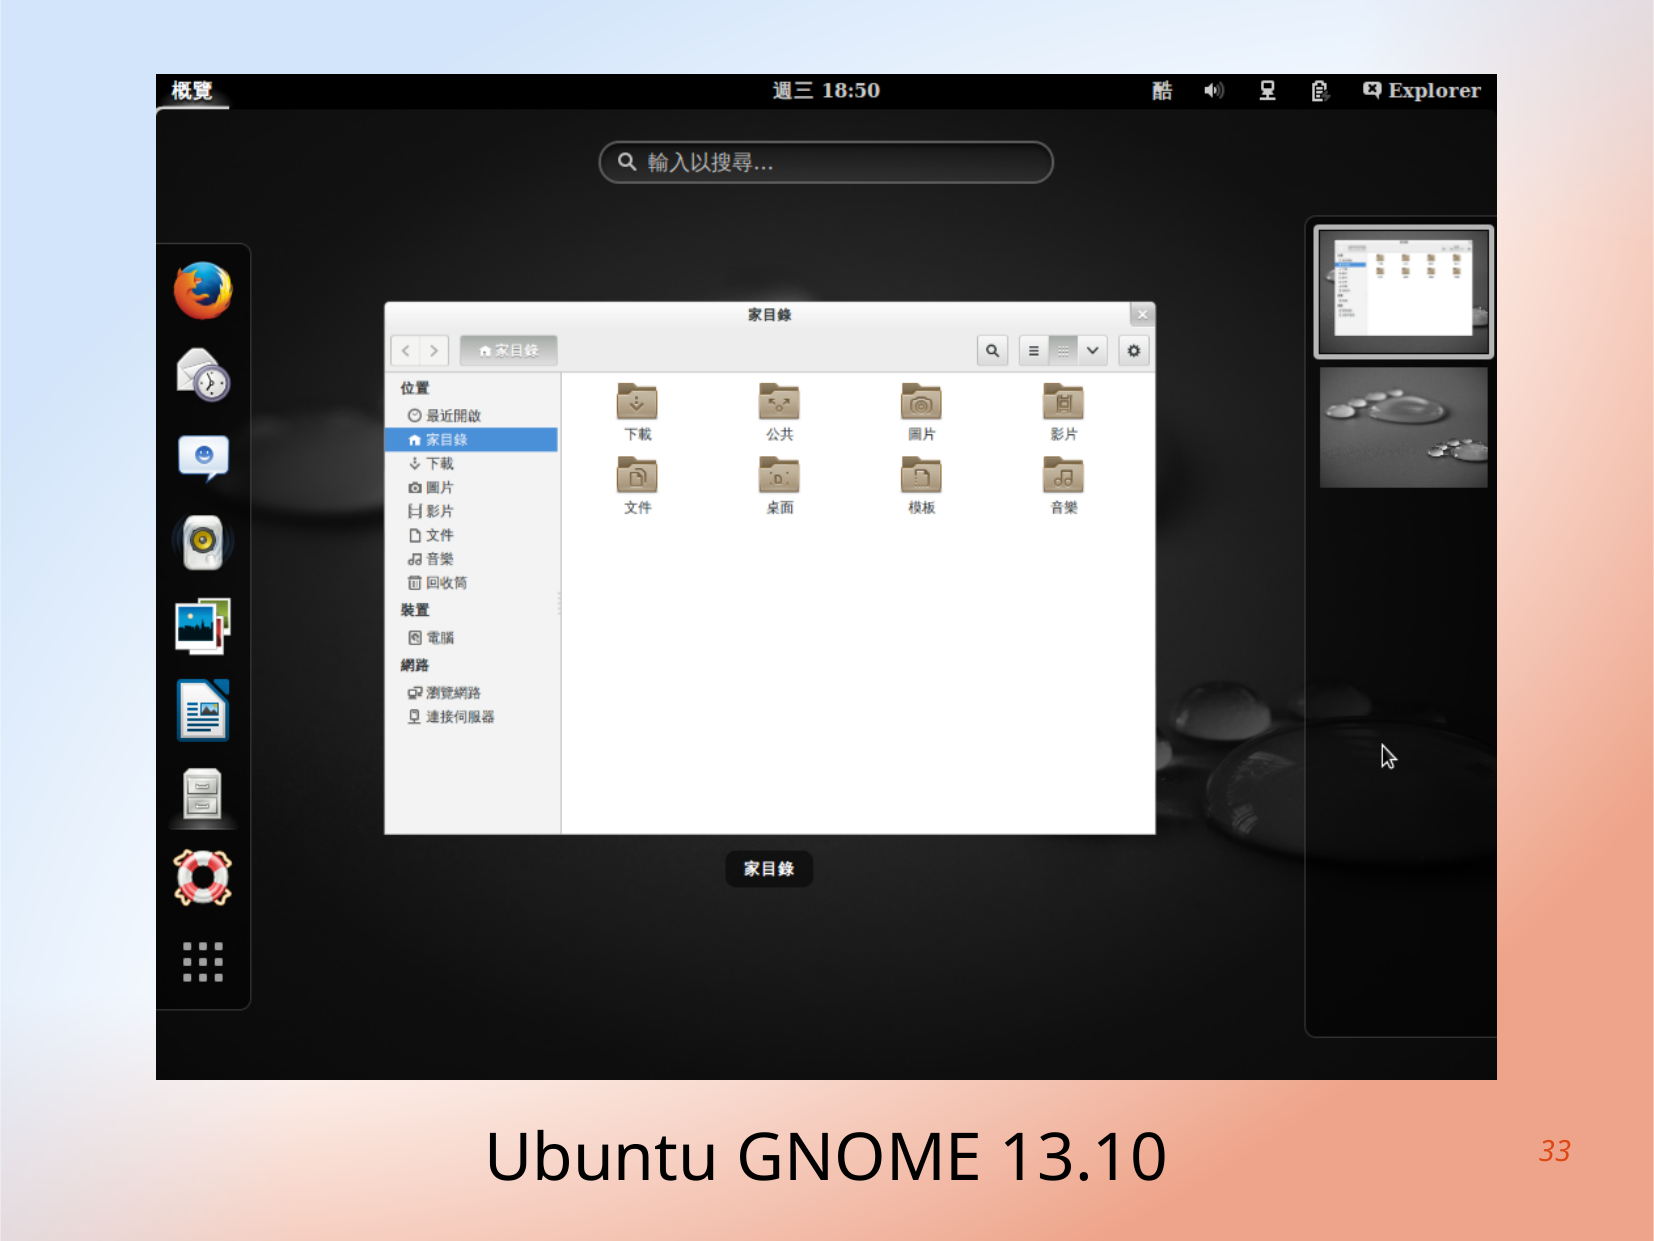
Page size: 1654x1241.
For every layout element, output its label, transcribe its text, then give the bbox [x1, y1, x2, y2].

list Ubuntu GNOME 13.10 [82, 1110, 1571, 1201]
picture [0, 0, 1654, 1241]
